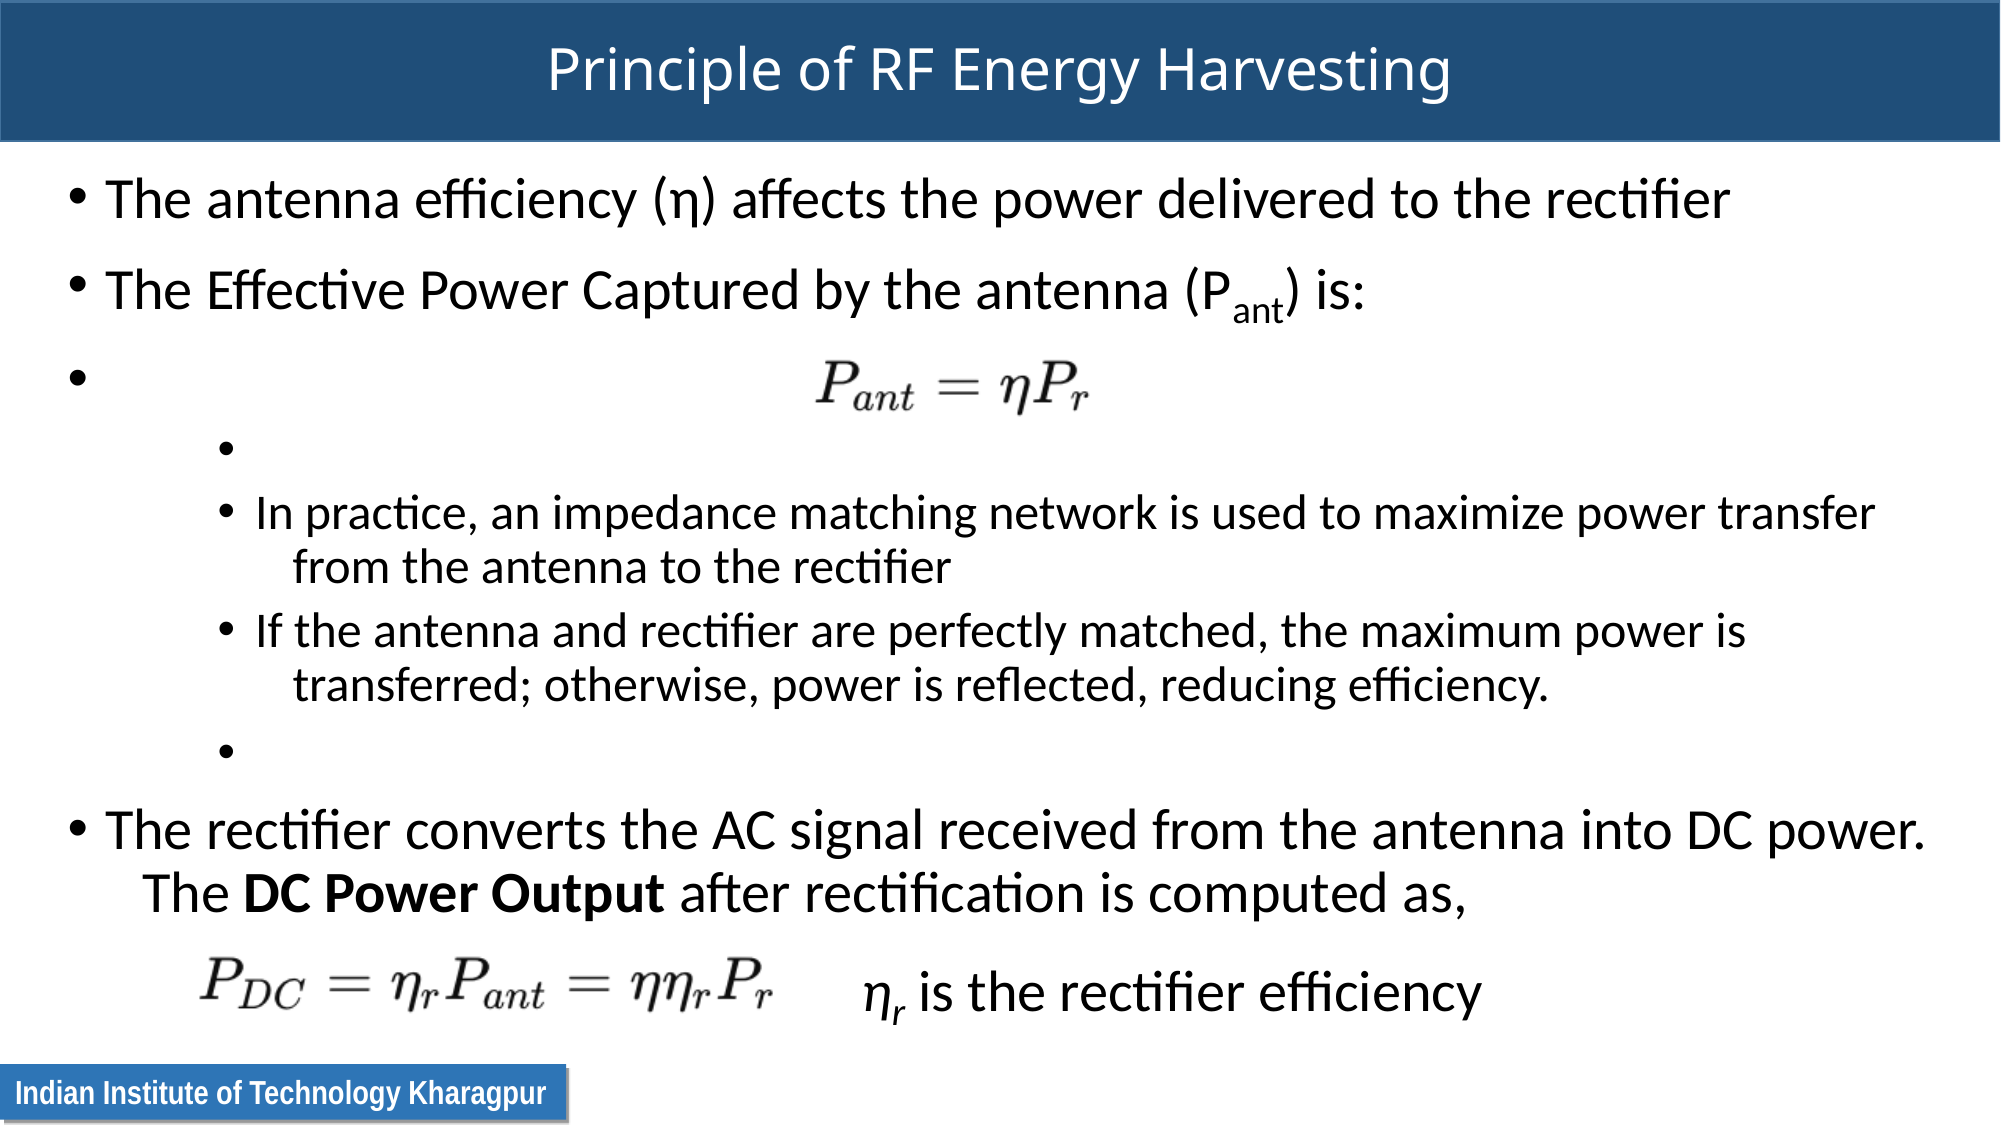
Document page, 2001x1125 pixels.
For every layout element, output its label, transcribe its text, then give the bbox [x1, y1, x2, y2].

picture [156, 940, 846, 1038]
text_box ηr is the rectifier efficiency [846, 945, 1789, 1032]
picture [763, 318, 1132, 434]
title Principle of RF Energy Harvesting [0, 1, 2000, 141]
list The antenna efficiency (η) affects the power delivered to the rectifier The Effective Power Captured by the antenna (Pant) is: In practice, an impedance matching network is used to maximize power transfer from the antenna to the rectifier If the antenna and rectifier are perfectly matched, the maximum power is transferred; otherwise, power is reflected, reducing efficiency. The rectifier converts the AC signal received from the antenna into DC power. The DC Power Output after rectification is computed as, [52, 160, 1948, 1039]
